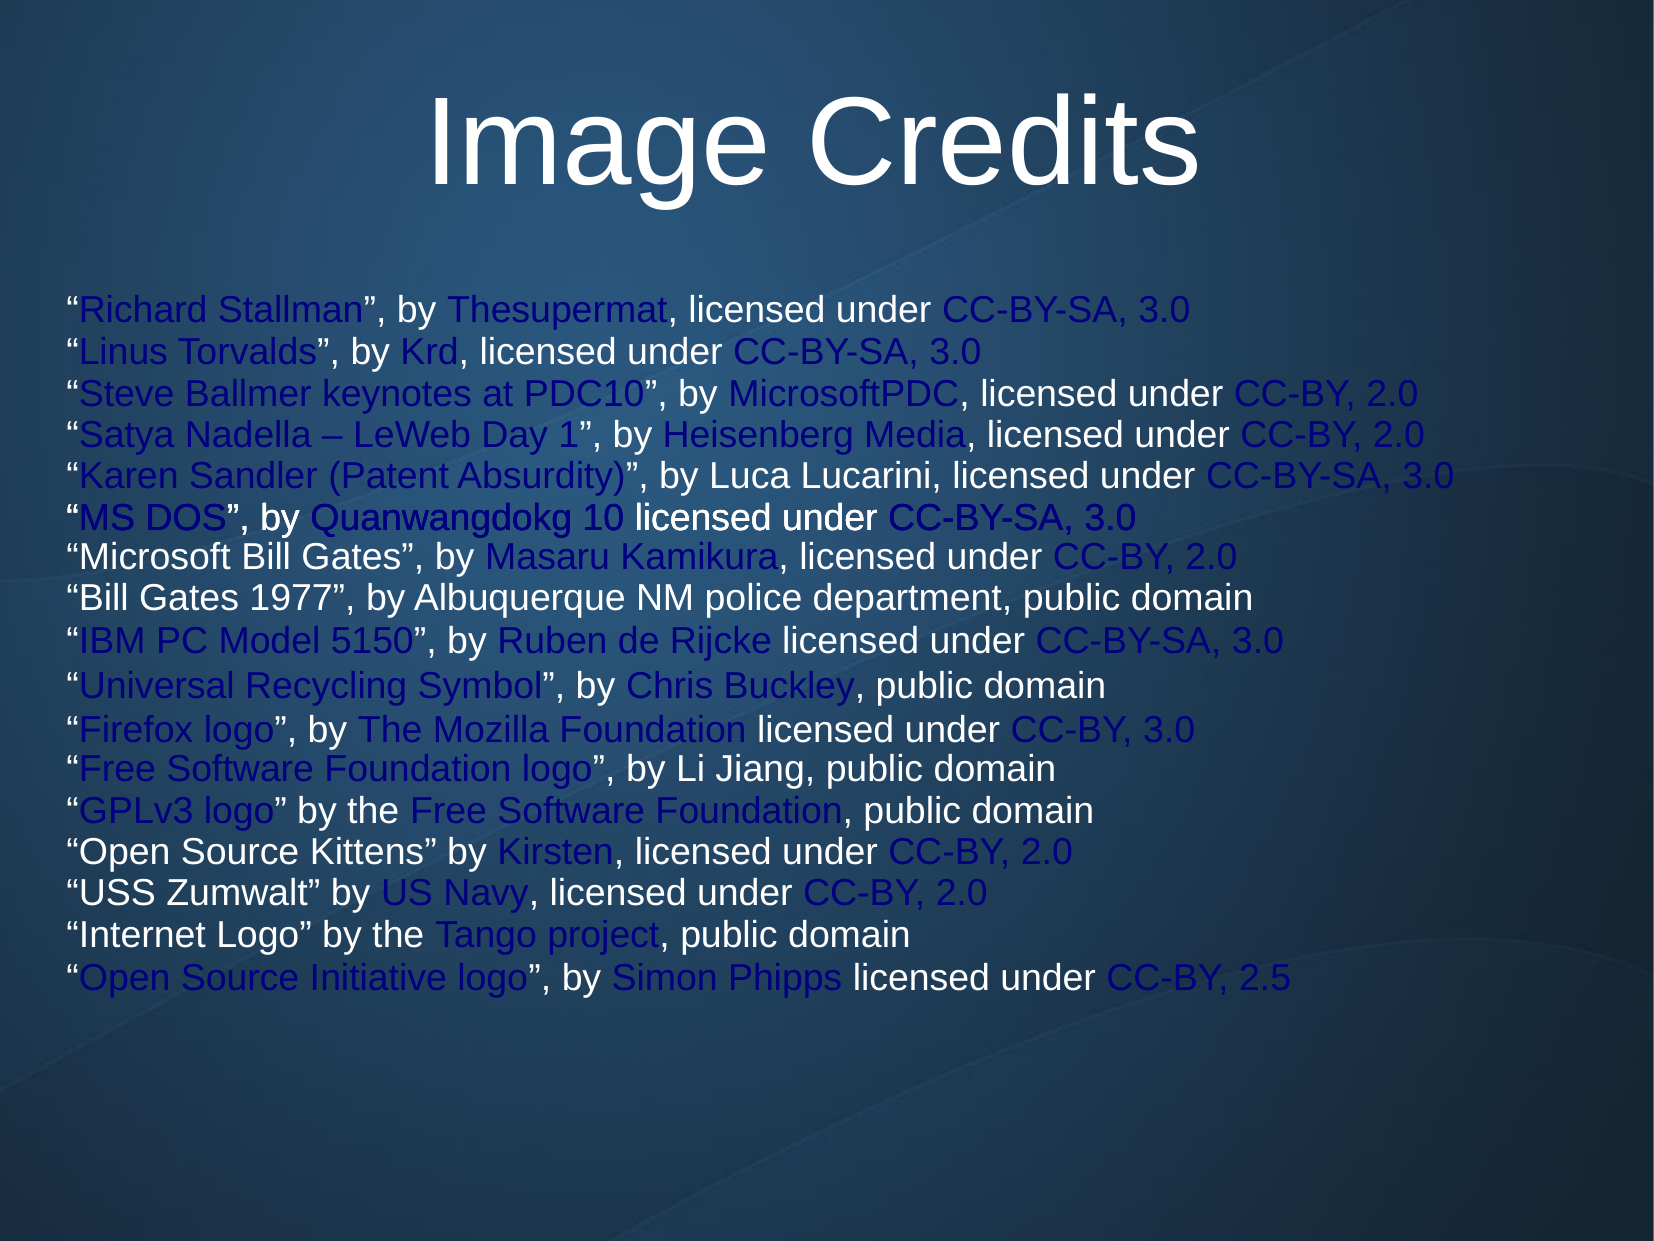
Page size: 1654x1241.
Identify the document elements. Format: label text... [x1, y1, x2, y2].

text_box “Firefox logo”, by The Mozilla Foundation licensed under CC-BY, 3.0 [51, 701, 1276, 759]
text_box Image Credits [409, 64, 1218, 219]
text_box “GPLv3 logo” by the Free Software Foundation, public domain [51, 781, 1269, 822]
text_box “Karen Sandler (Patent Absurdity)”, by Luca Lucarini, licensed under CC-BY-SA, 3.0 [51, 447, 1594, 505]
text_box “Open Source Kittens” by Kirsten, licensed under CC-BY, 2.0 [51, 822, 1269, 864]
picture [0, 0, 1654, 1241]
text_box “USS Zumwalt” by US Navy, licensed under CC-BY, 2.0 [51, 864, 1269, 905]
text_box “Open Source Initiative logo”, by Simon Phipps licensed under CC-BY, 2.5 [51, 949, 1307, 1007]
text_box “Satya Nadella – LeWeb Day 1”, by Heisenberg Media, licensed under CC-BY, 2.0 [51, 405, 1441, 447]
text_box “Internet Logo” by the Tango project, public domain [51, 905, 1269, 949]
text_box “Bill Gates 1977”, by Albuquerque NM police department, public domain [51, 569, 1269, 612]
text_box “Microsoft Bill Gates”, by Masaru Kamikura, licensed under CC-BY, 2.0 [51, 546, 1253, 569]
text_box “Richard Stallman”, by Thesupermat, licensed under CC-BY-SA, 3.0 [51, 281, 1330, 339]
text_box “Linus Torvalds”, by Krd, licensed under CC-BY-SA, 3.0 [51, 323, 1121, 364]
text_box “MS DOS”, by Quanwangdokg 10 licensed under CC-BY-SA, 3.0 [51, 488, 1276, 546]
text_box “Universal Recycling Symbol”, by Chris Buckley, public domain [51, 657, 1269, 701]
text_box “IBM PC Model 5150”, by Ruben de Rijcke licensed under CC-BY-SA, 3.0 [51, 612, 1300, 670]
text_box “Steve Ballmer keynotes at PDC10”, by MicrosoftPDC, licensed under CC-BY, 2.0 [51, 364, 1434, 405]
text_box “Free Software Foundation logo”, by Li Jiang, public domain [51, 740, 1269, 781]
